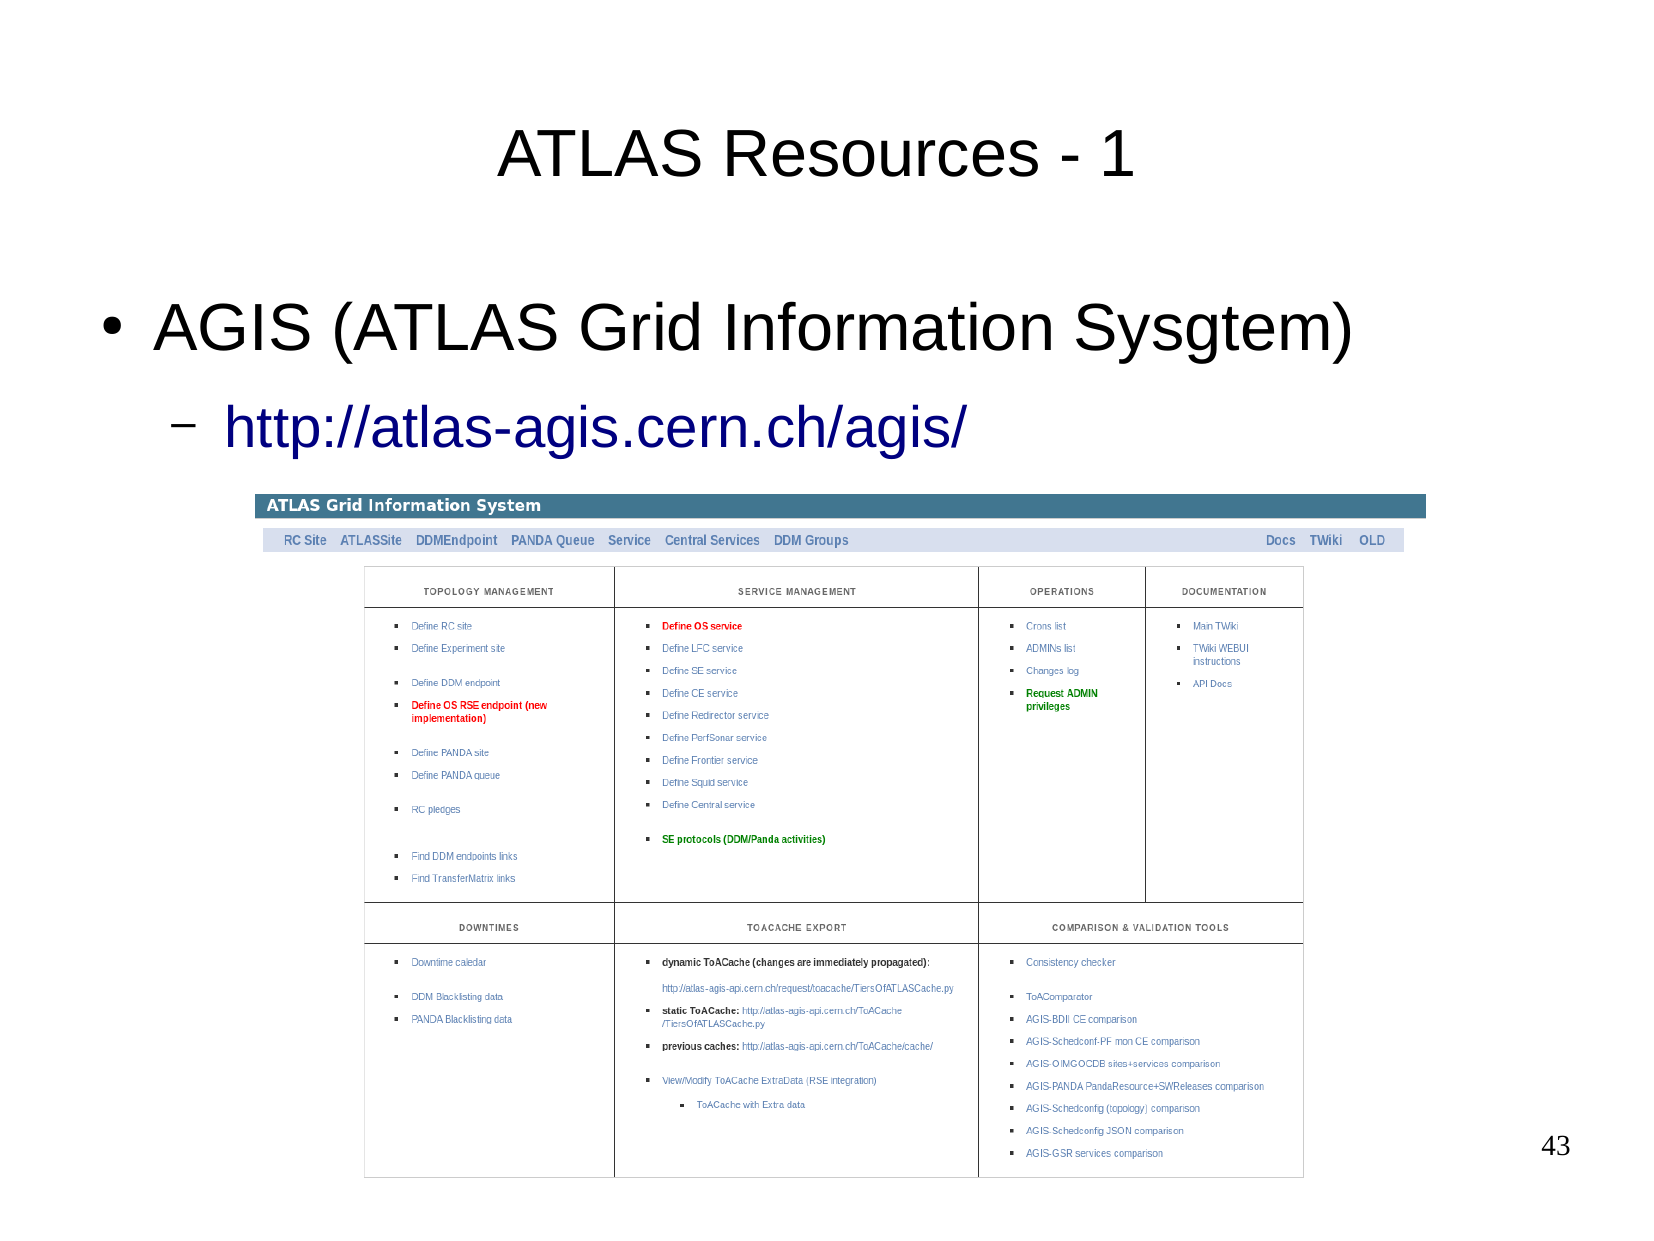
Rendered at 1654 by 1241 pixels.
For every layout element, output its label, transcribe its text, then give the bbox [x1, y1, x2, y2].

list AGIS (ATLAS Grid Information Sysgtem) http://atlas-agis.cern.ch/agis/ [82, 290, 1571, 1010]
title ATLAS Resources - 1 [82, 49, 1571, 257]
picture [255, 494, 1426, 1201]
